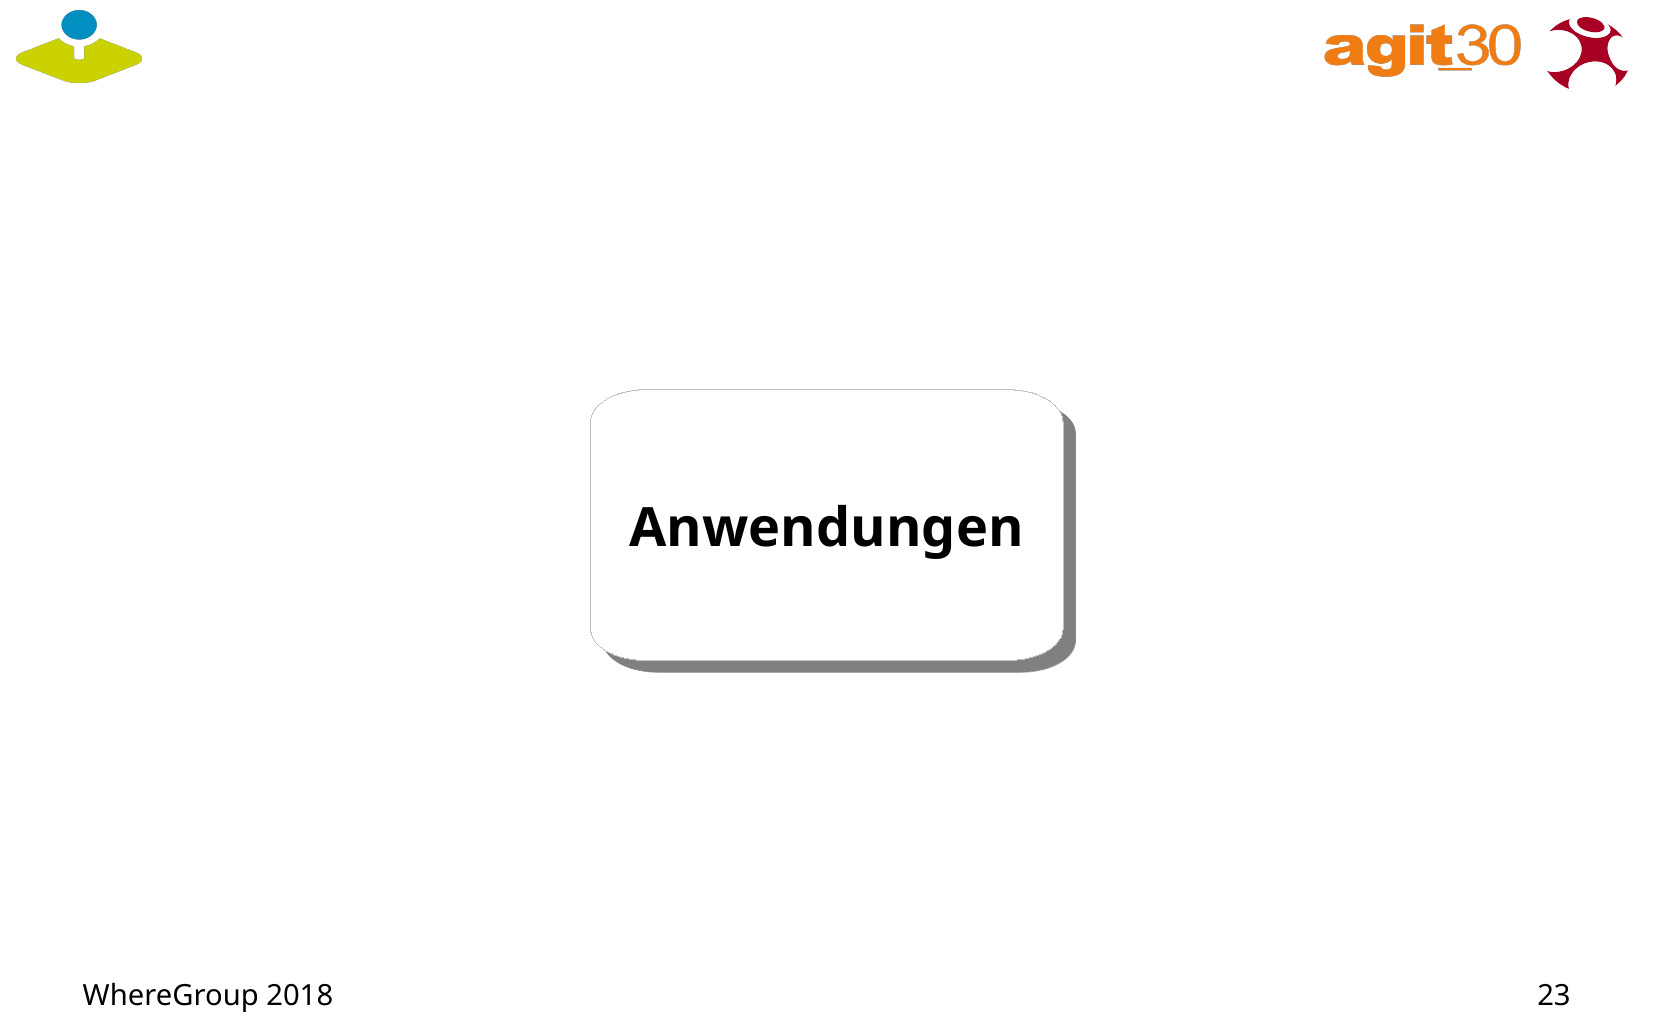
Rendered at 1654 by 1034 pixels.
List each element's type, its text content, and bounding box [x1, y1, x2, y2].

picture [1547, 17, 1628, 89]
picture [1322, 21, 1524, 79]
picture [16, 10, 142, 83]
text_box Anwendungen [590, 389, 1064, 661]
